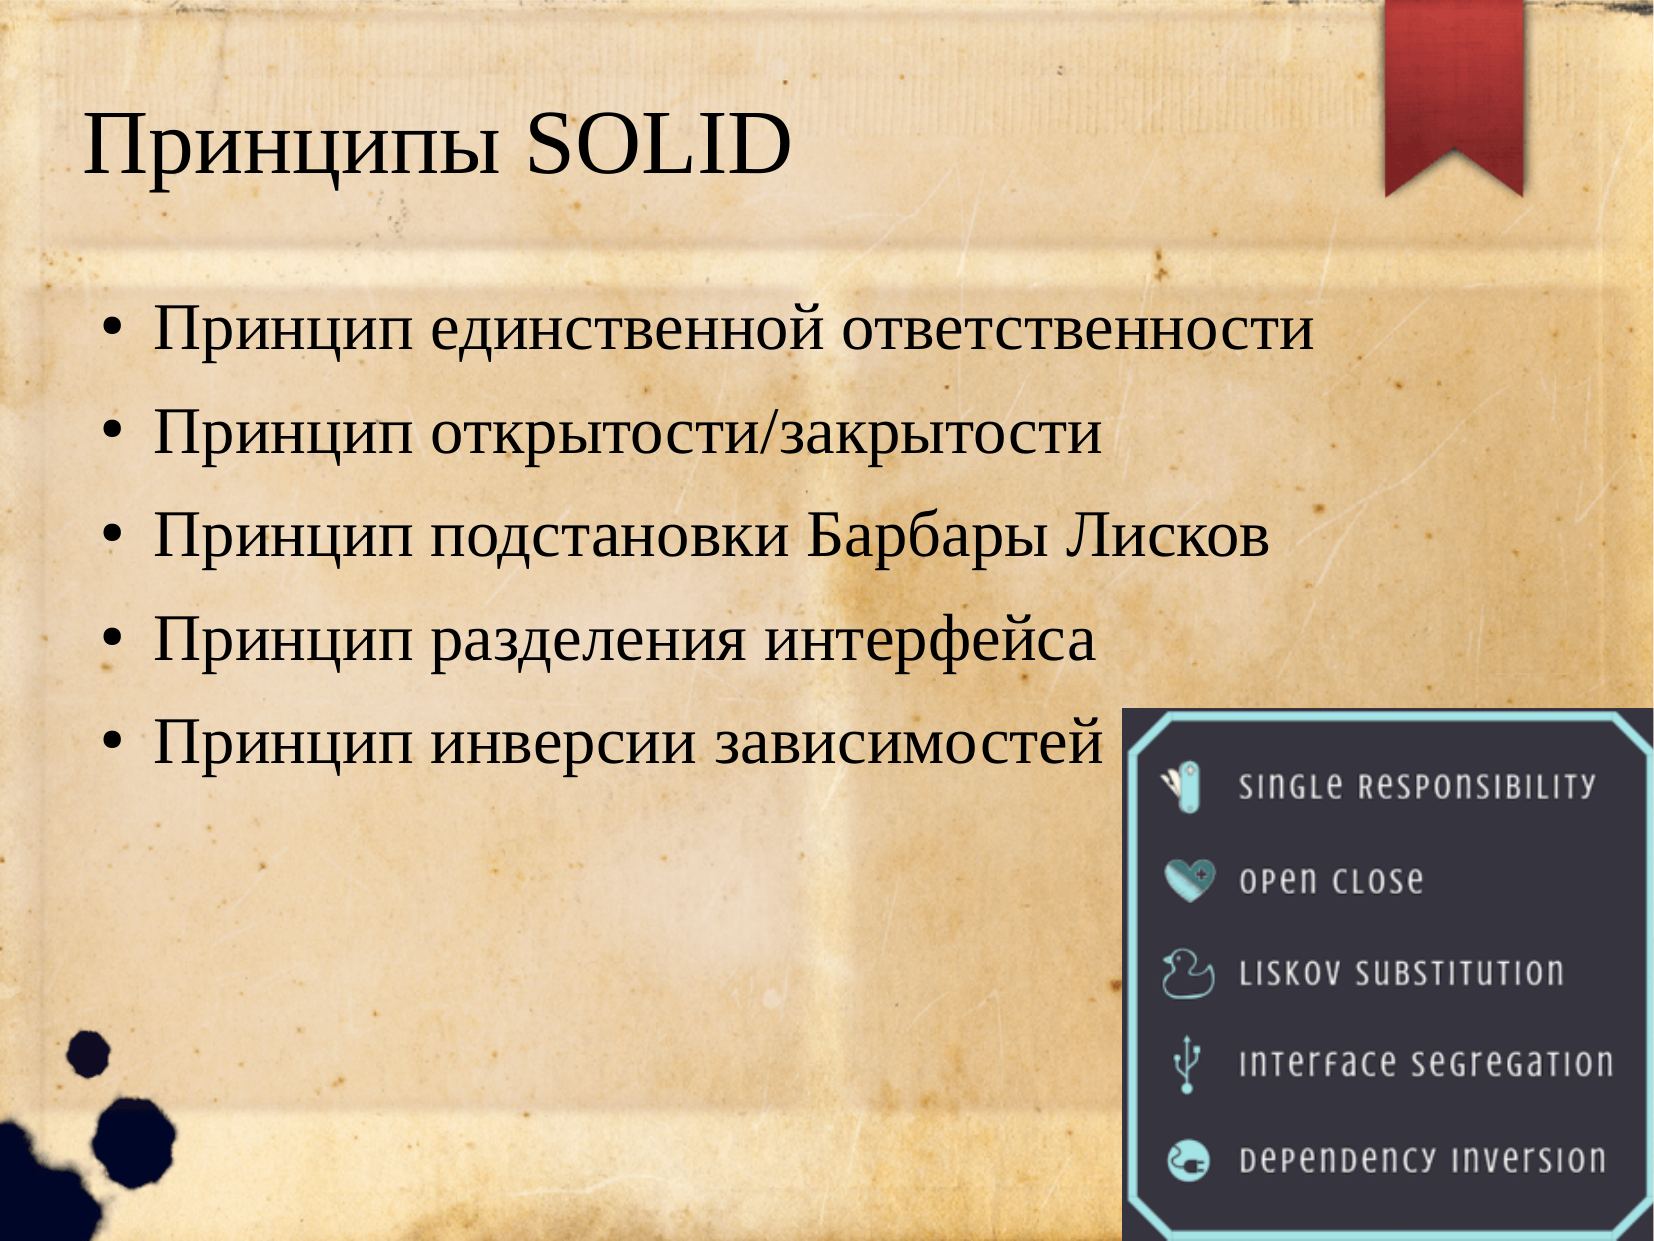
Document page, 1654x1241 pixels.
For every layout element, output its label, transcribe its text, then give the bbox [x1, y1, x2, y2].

list Принцип единственной ответственности Принцип открытости/закрытости Принцип подстановки Барбары Лисков Принцип разделения интерфейса Принцип инверсии зависимостей [82, 290, 1538, 1010]
picture [0, 0, 1654, 1241]
title Принципы SOLID [82, 49, 1347, 237]
